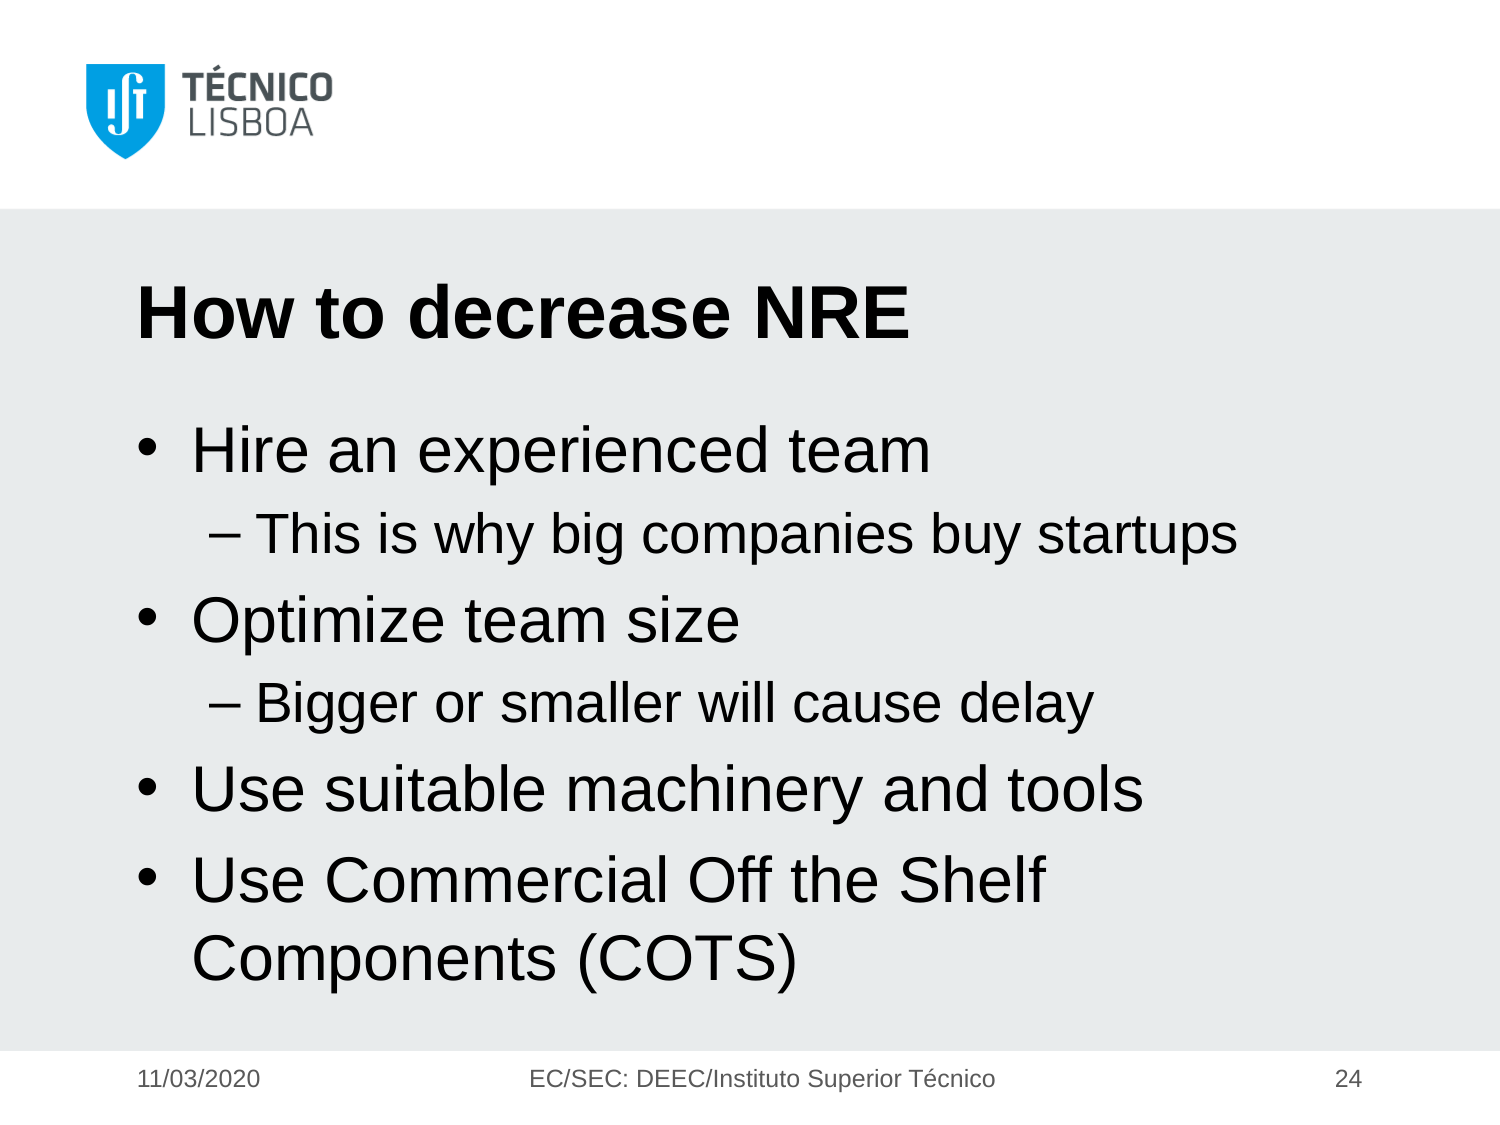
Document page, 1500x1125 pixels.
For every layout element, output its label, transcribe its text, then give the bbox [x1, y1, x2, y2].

picture [0, 0, 1500, 1125]
slide_number <number> [1077, 1052, 1378, 1103]
title How to decrease NRE [121, 237, 1378, 381]
slide_number 11/03/2020 [121, 1052, 425, 1103]
footer EC/SEC: DEEC/Instituto Superior Técnico [512, 1052, 1021, 1103]
list Hire an experienced team This is why big companies buy startups Optimize team size Bigger or smaller will cause delay Use suitable machinery and tools Use Commercial Off the Shelf Components (COTS) [121, 400, 1378, 1005]
